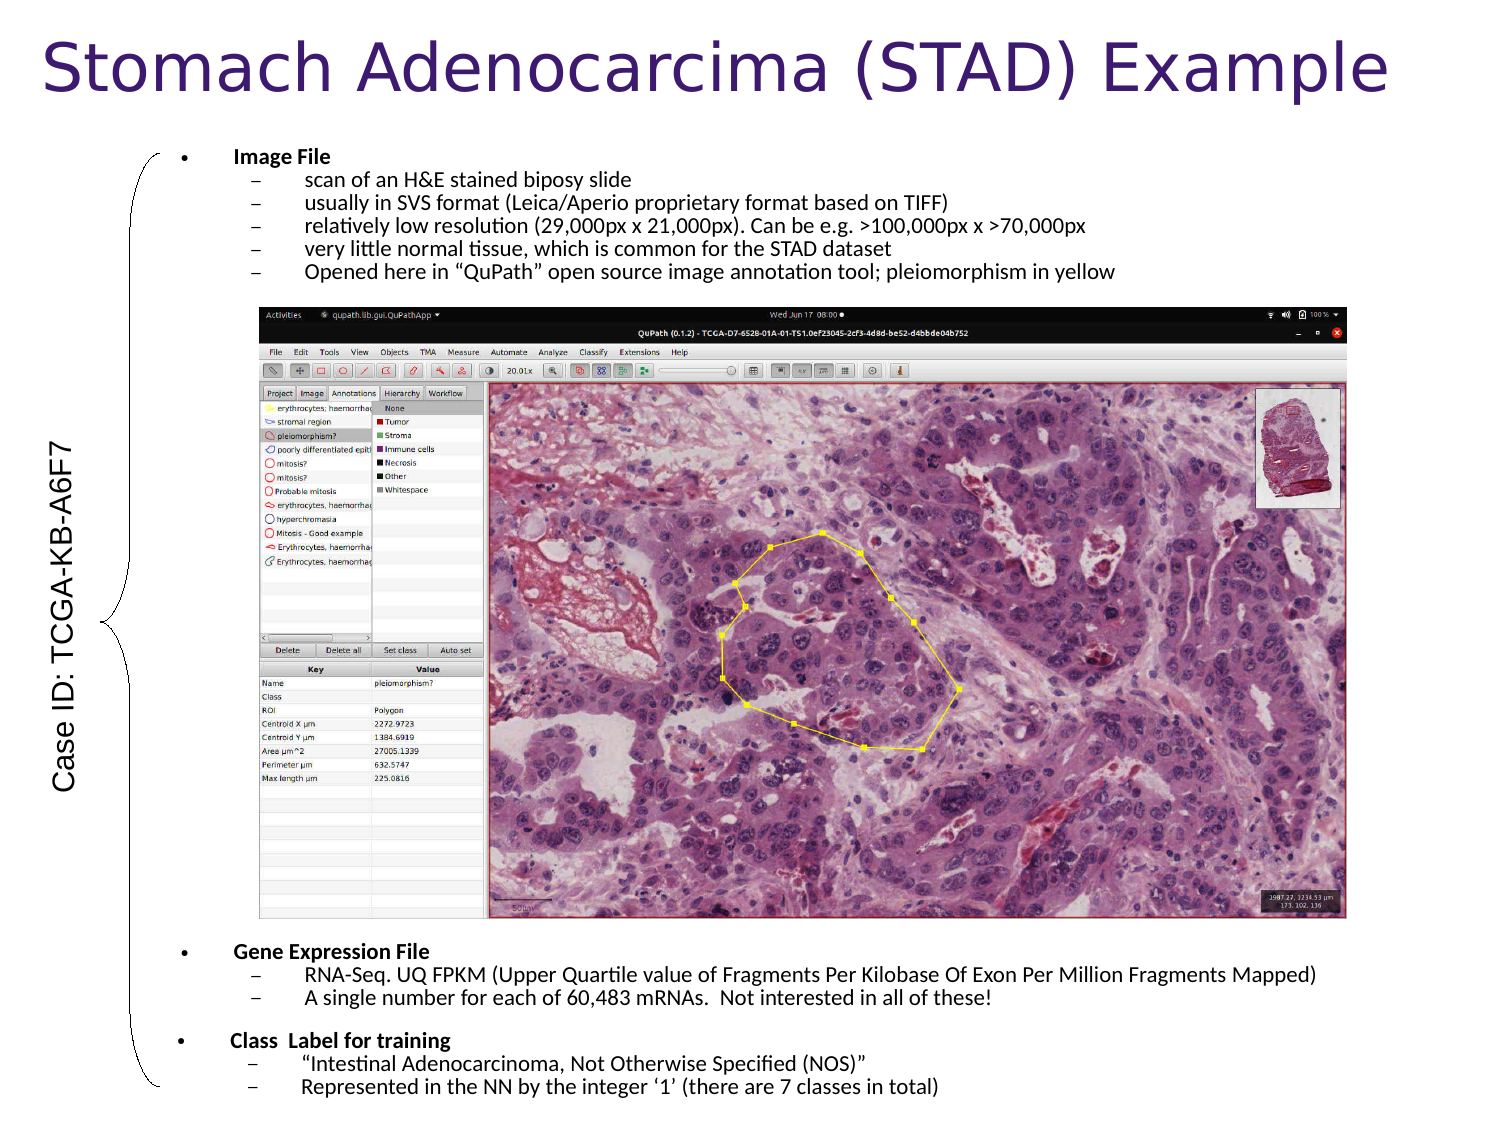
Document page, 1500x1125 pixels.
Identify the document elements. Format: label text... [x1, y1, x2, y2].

list Class Label for training “Intestinal Adenocarcinoma, Not Otherwise Specified (NOS)” Represented in the NN by the integer ‘1’ (there are 7 classes in total) [159, 1027, 1500, 1123]
list Image File scan of an H&E stained biposy slide usually in SVS format (Leica/Aperio proprietary format based on TIFF) relatively low resolution (29,000px x 21,000px). Can be e.g. >100,000px x >70,000px very little normal tissue, which is common for the STAD dataset Opened here in “QuPath” open source image annotation tool; pleiomorphism in yellow [162, 147, 1500, 337]
picture [259, 307, 1347, 919]
list Gene Expression File RNA-Seq. UQ FPKM (Upper Quartile value of Fragments Per Kilobase Of Exon Per Million Fragments Mapped) A single number for each of 60,483 mRNAs. Not interested in all of these! [162, 938, 1500, 1016]
text_box Case ID: TCGA-KB-A6F7 [34, 425, 89, 810]
title Stomach Adenocarcima (STAD) Example [41, 17, 1471, 172]
